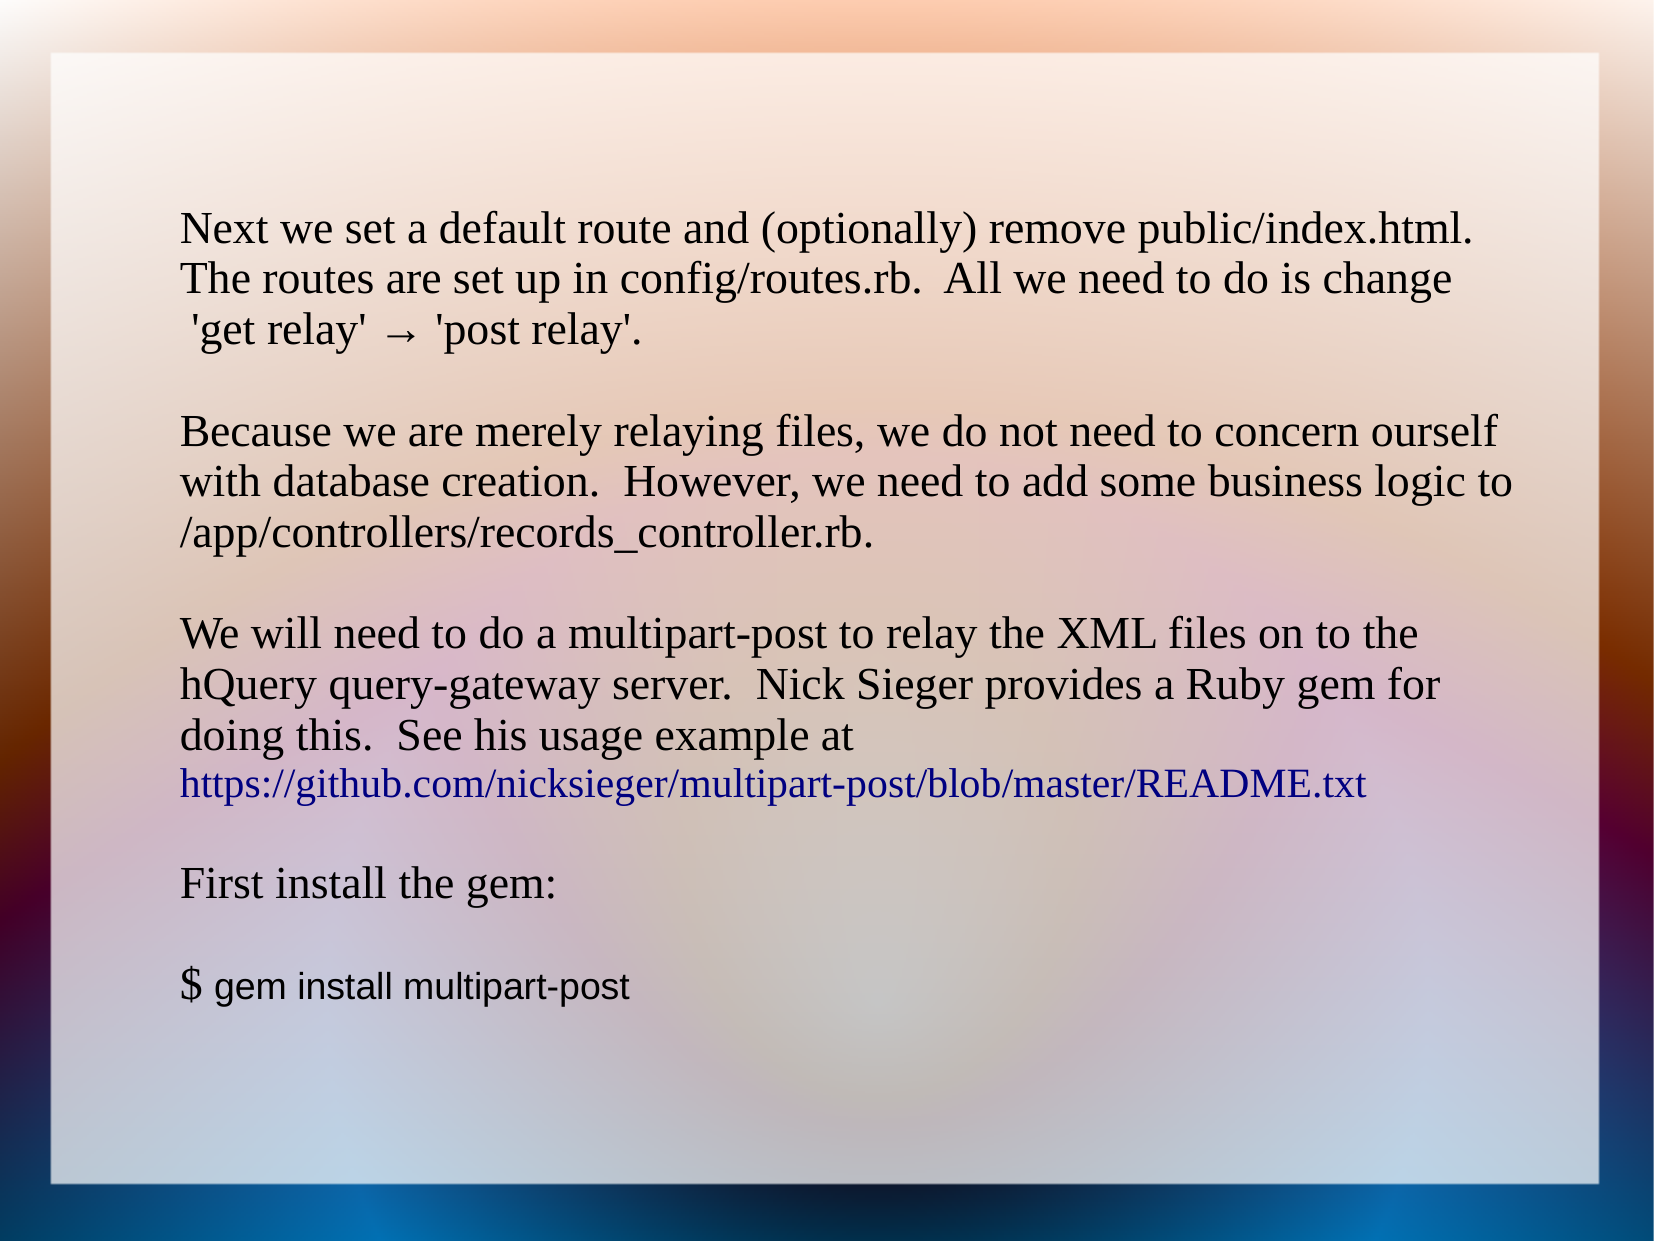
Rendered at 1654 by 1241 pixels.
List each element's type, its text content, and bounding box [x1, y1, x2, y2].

text_box Next we set a default route and (optionally) remove public/index.html. The routes are set up in config/routes.rb. All we need to do is change 'get relay' → 'post relay'. Because we are merely relaying files, we do not need to concern ourself with database creation. However, we need to add some business logic to /app/controllers/records_controller.rb. We will need to do a multipart-post to relay the XML files on to the hQuery query-gateway server. Nick Sieger provides a Ruby gem for doing this. See his usage example at https://github.com/nicksieger/multipart-post/blob/master/README.txt First install the gem: $ gem install multipart-post [165, 195, 1530, 1207]
picture [0, 0, 1654, 1241]
